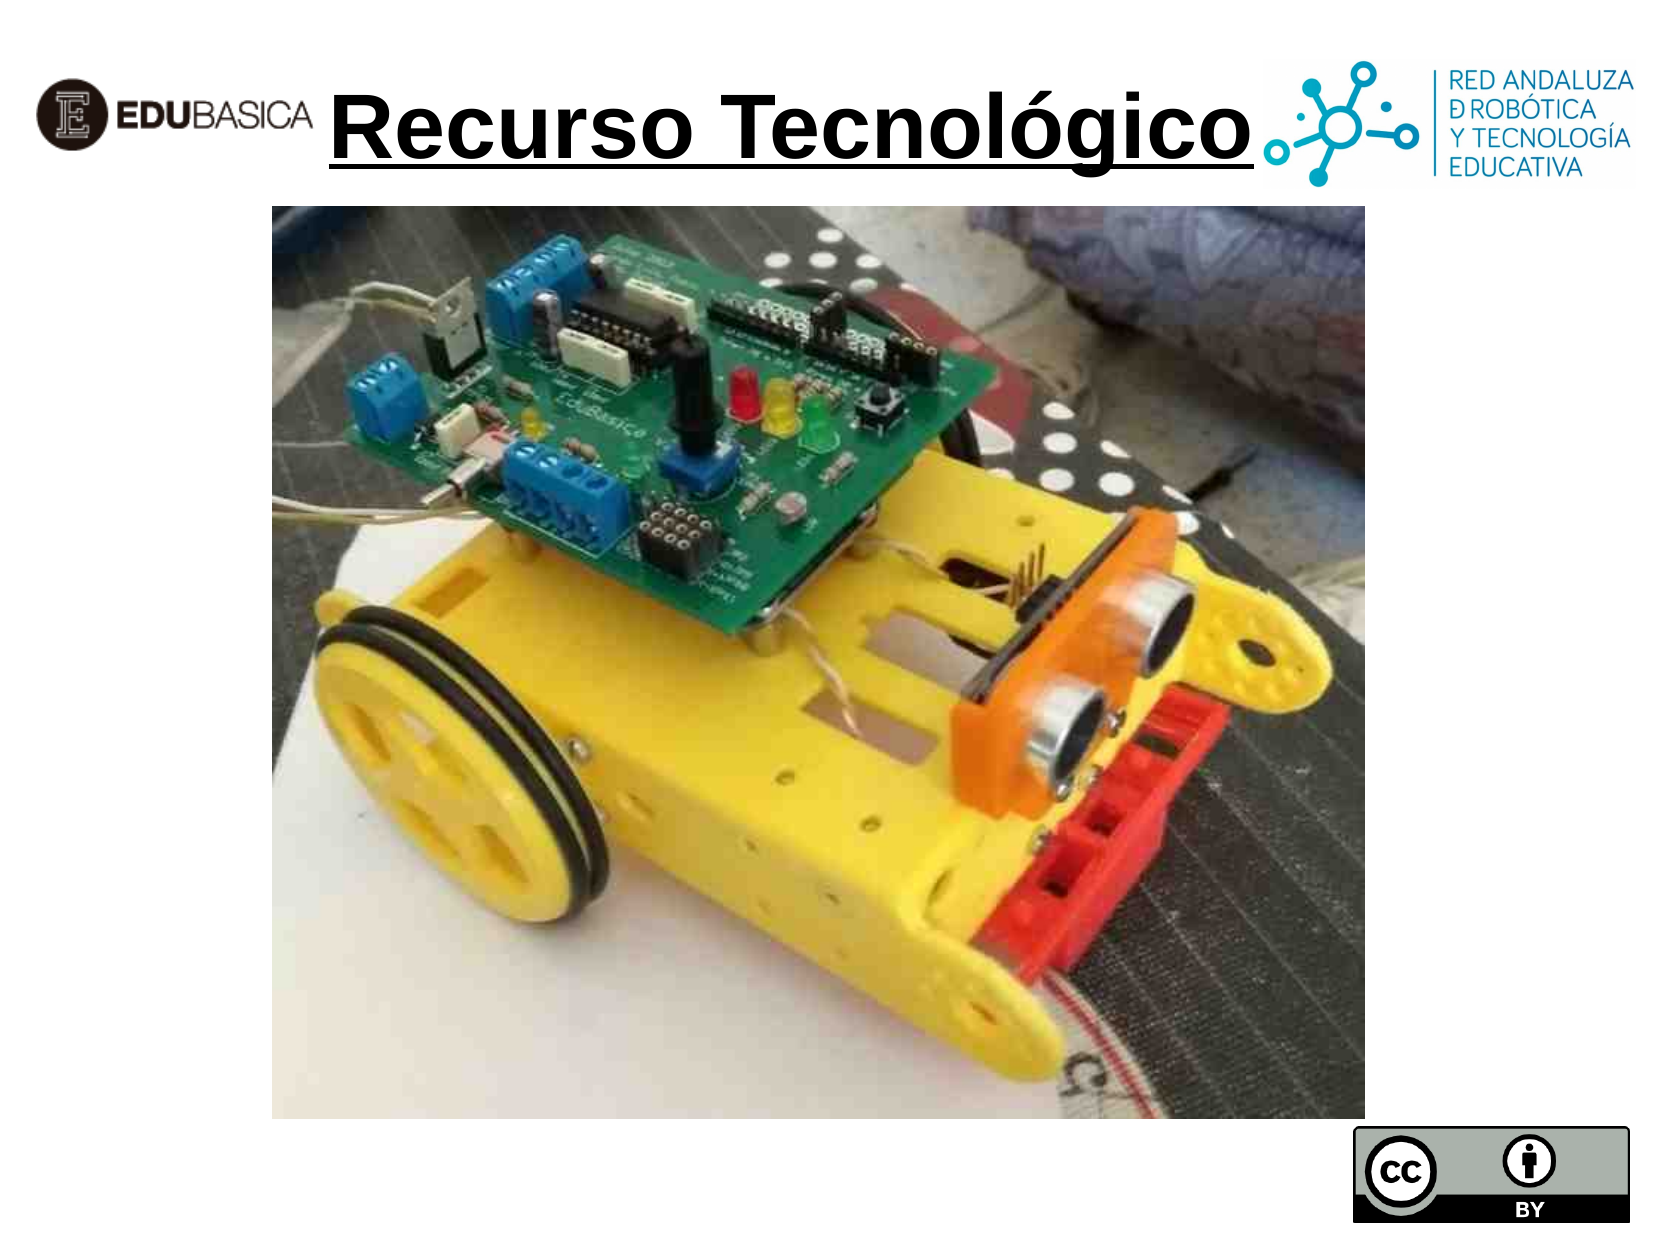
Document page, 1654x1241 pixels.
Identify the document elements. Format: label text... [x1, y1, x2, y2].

picture [35, 77, 316, 154]
picture [1263, 59, 1636, 190]
picture [1353, 1126, 1630, 1223]
title Recurso Tecnológico [47, 23, 1536, 231]
picture [272, 206, 1365, 1119]
